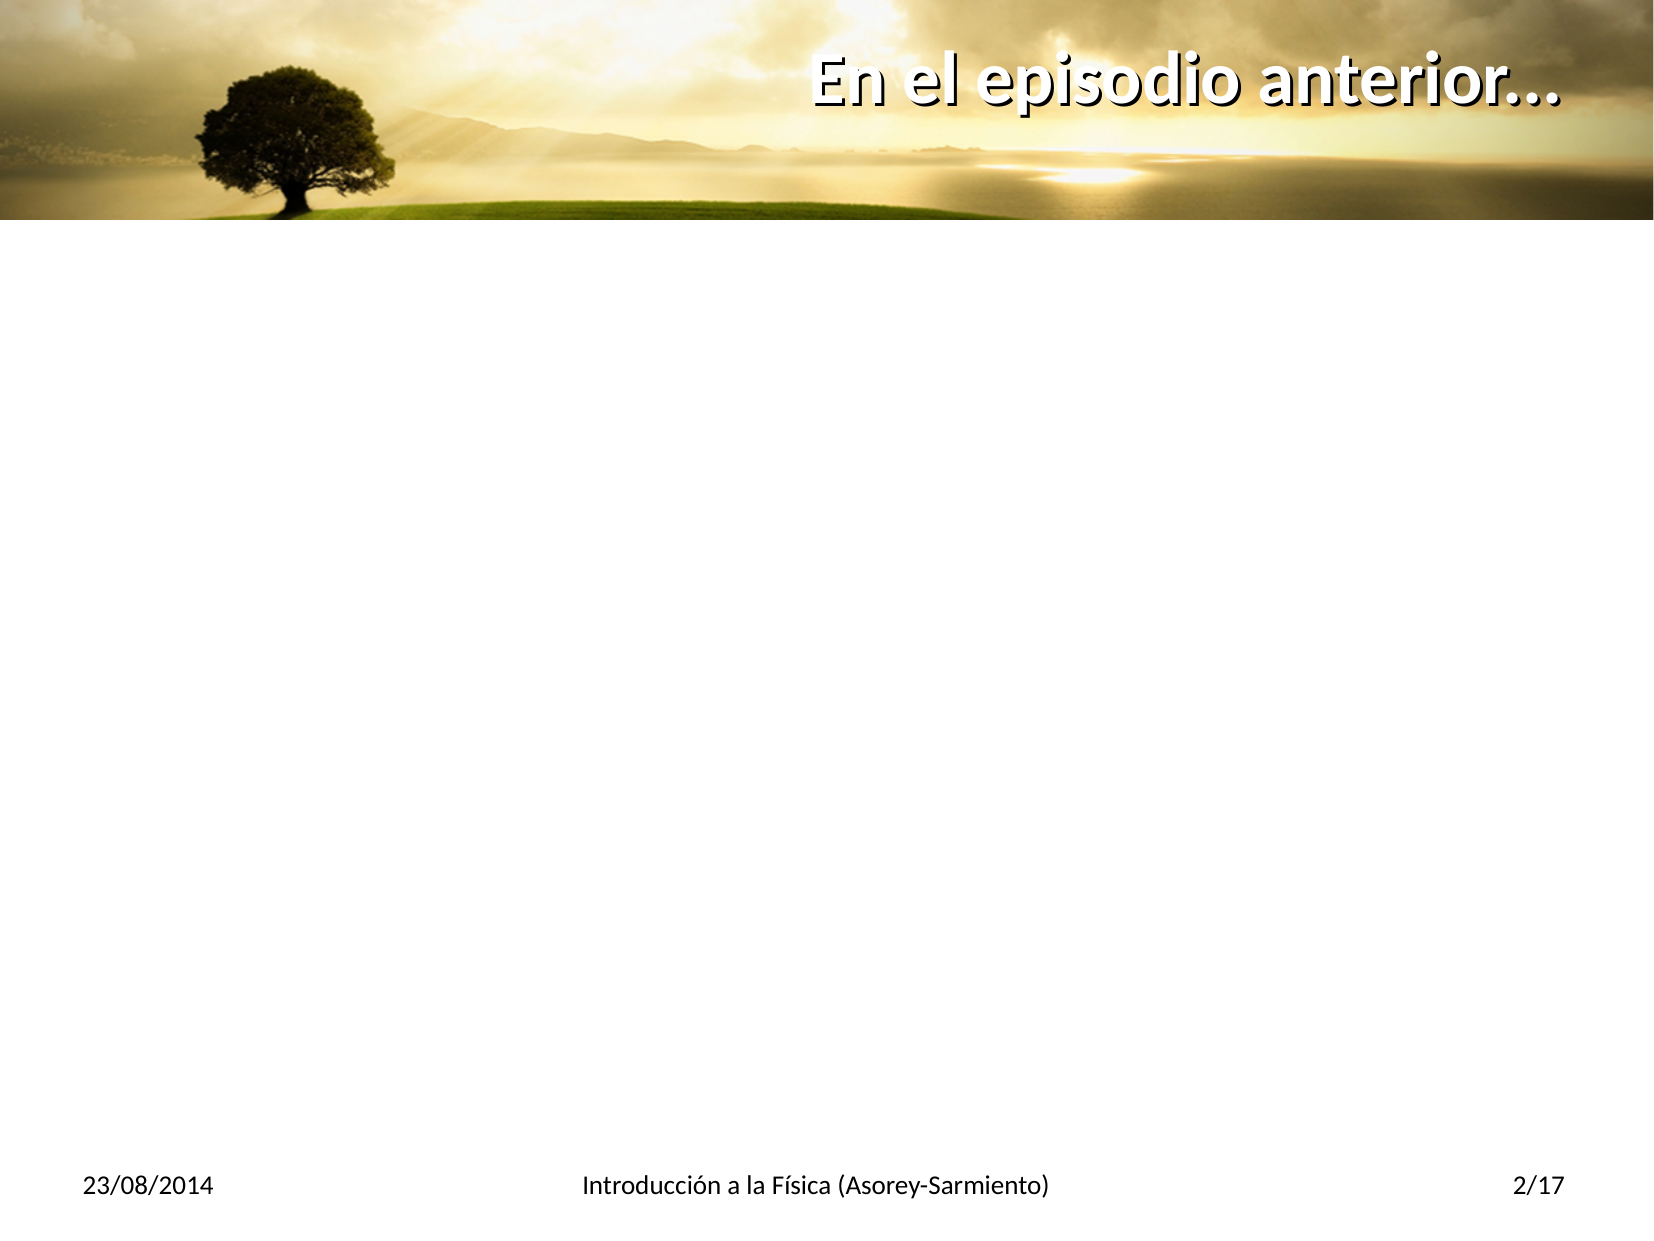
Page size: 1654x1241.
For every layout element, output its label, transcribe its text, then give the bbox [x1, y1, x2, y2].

picture [0, 0, 1654, 220]
title En el episodio anterior... [75, 19, 1564, 151]
